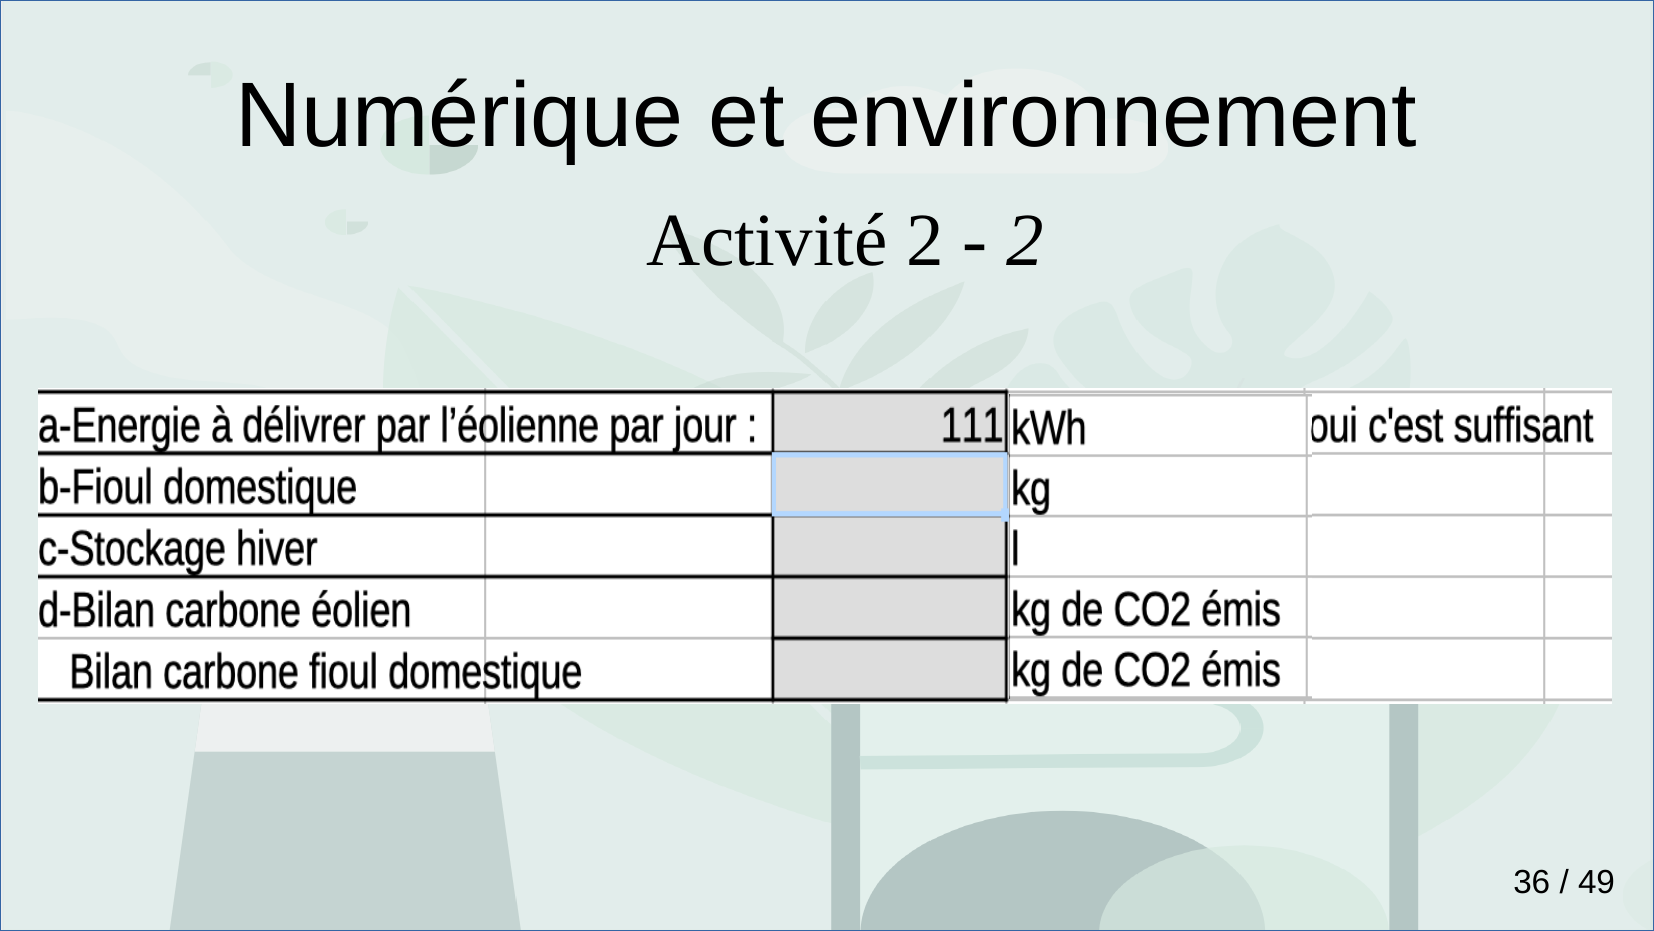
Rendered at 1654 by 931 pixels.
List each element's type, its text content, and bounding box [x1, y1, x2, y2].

text_box Activité 2 - 2 [574, 191, 1117, 372]
text_box <number> / 49 [1341, 855, 1630, 926]
title Numérique et environnement [82, 37, 1571, 193]
picture [38, 388, 1612, 704]
text_box [0, 0, 1654, 931]
